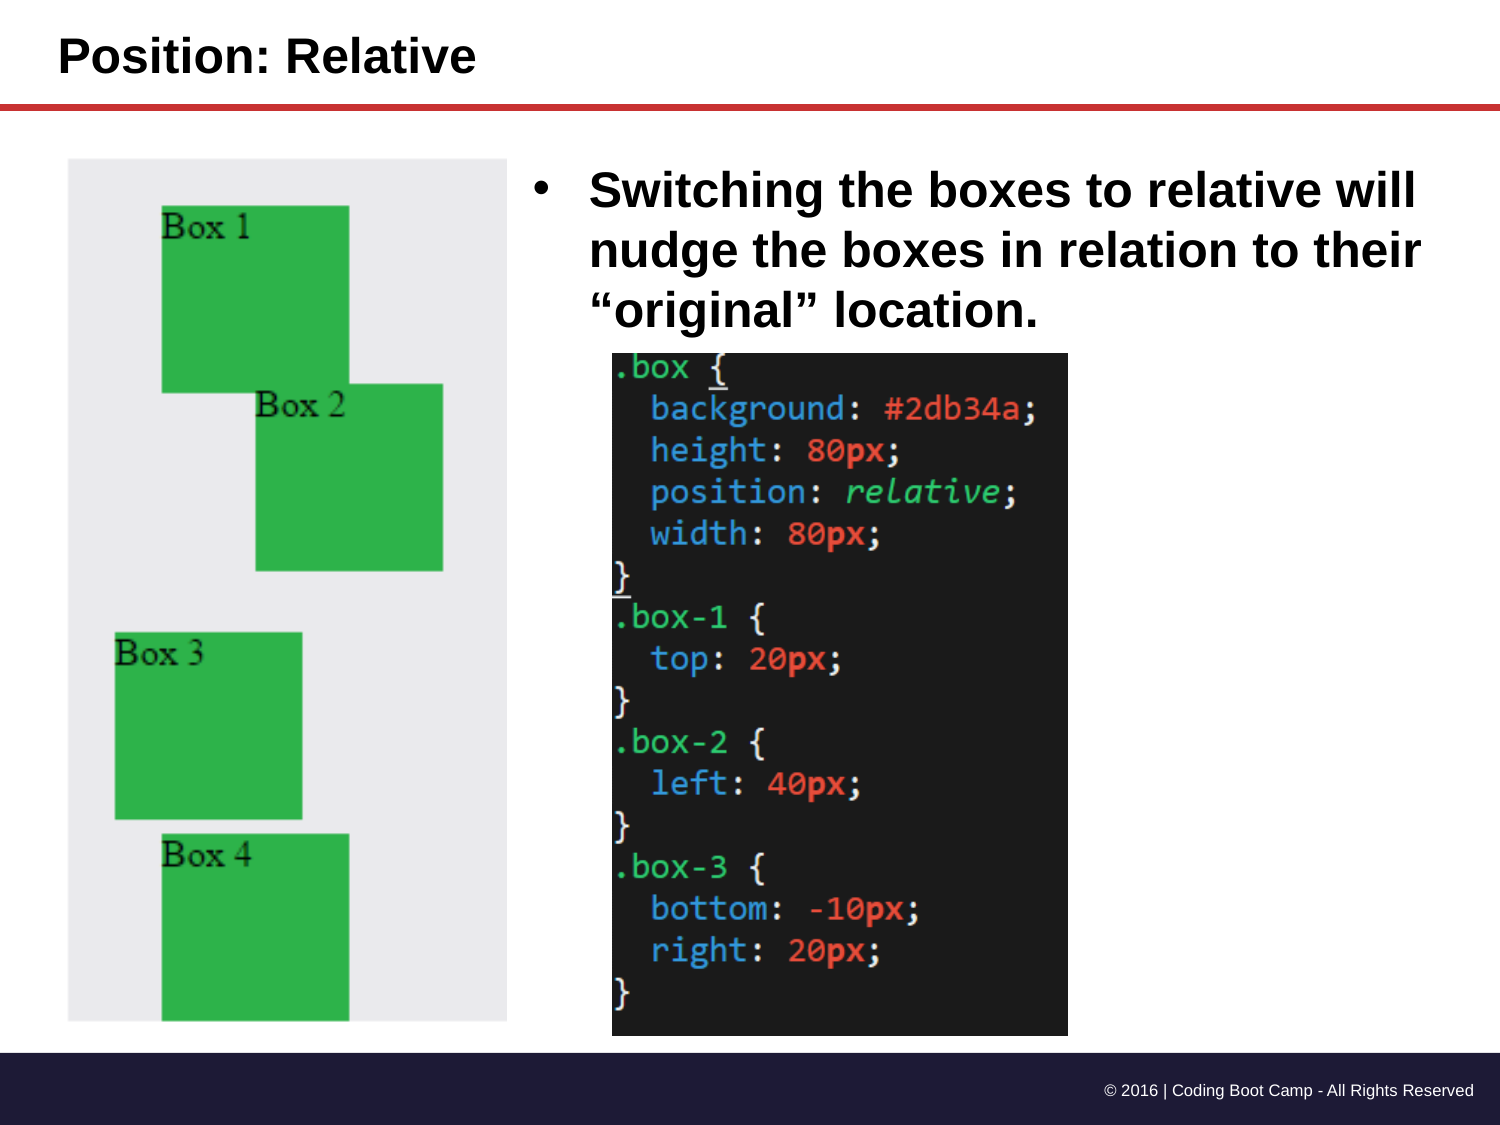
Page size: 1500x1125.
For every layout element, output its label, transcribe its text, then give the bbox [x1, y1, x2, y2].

text_box Switching the boxes to relative will nudge the boxes in relation to their “original” location. [525, 149, 1475, 345]
picture [612, 353, 1068, 1037]
text_box Position: Relative [50, 16, 913, 91]
picture [50, 122, 507, 1050]
